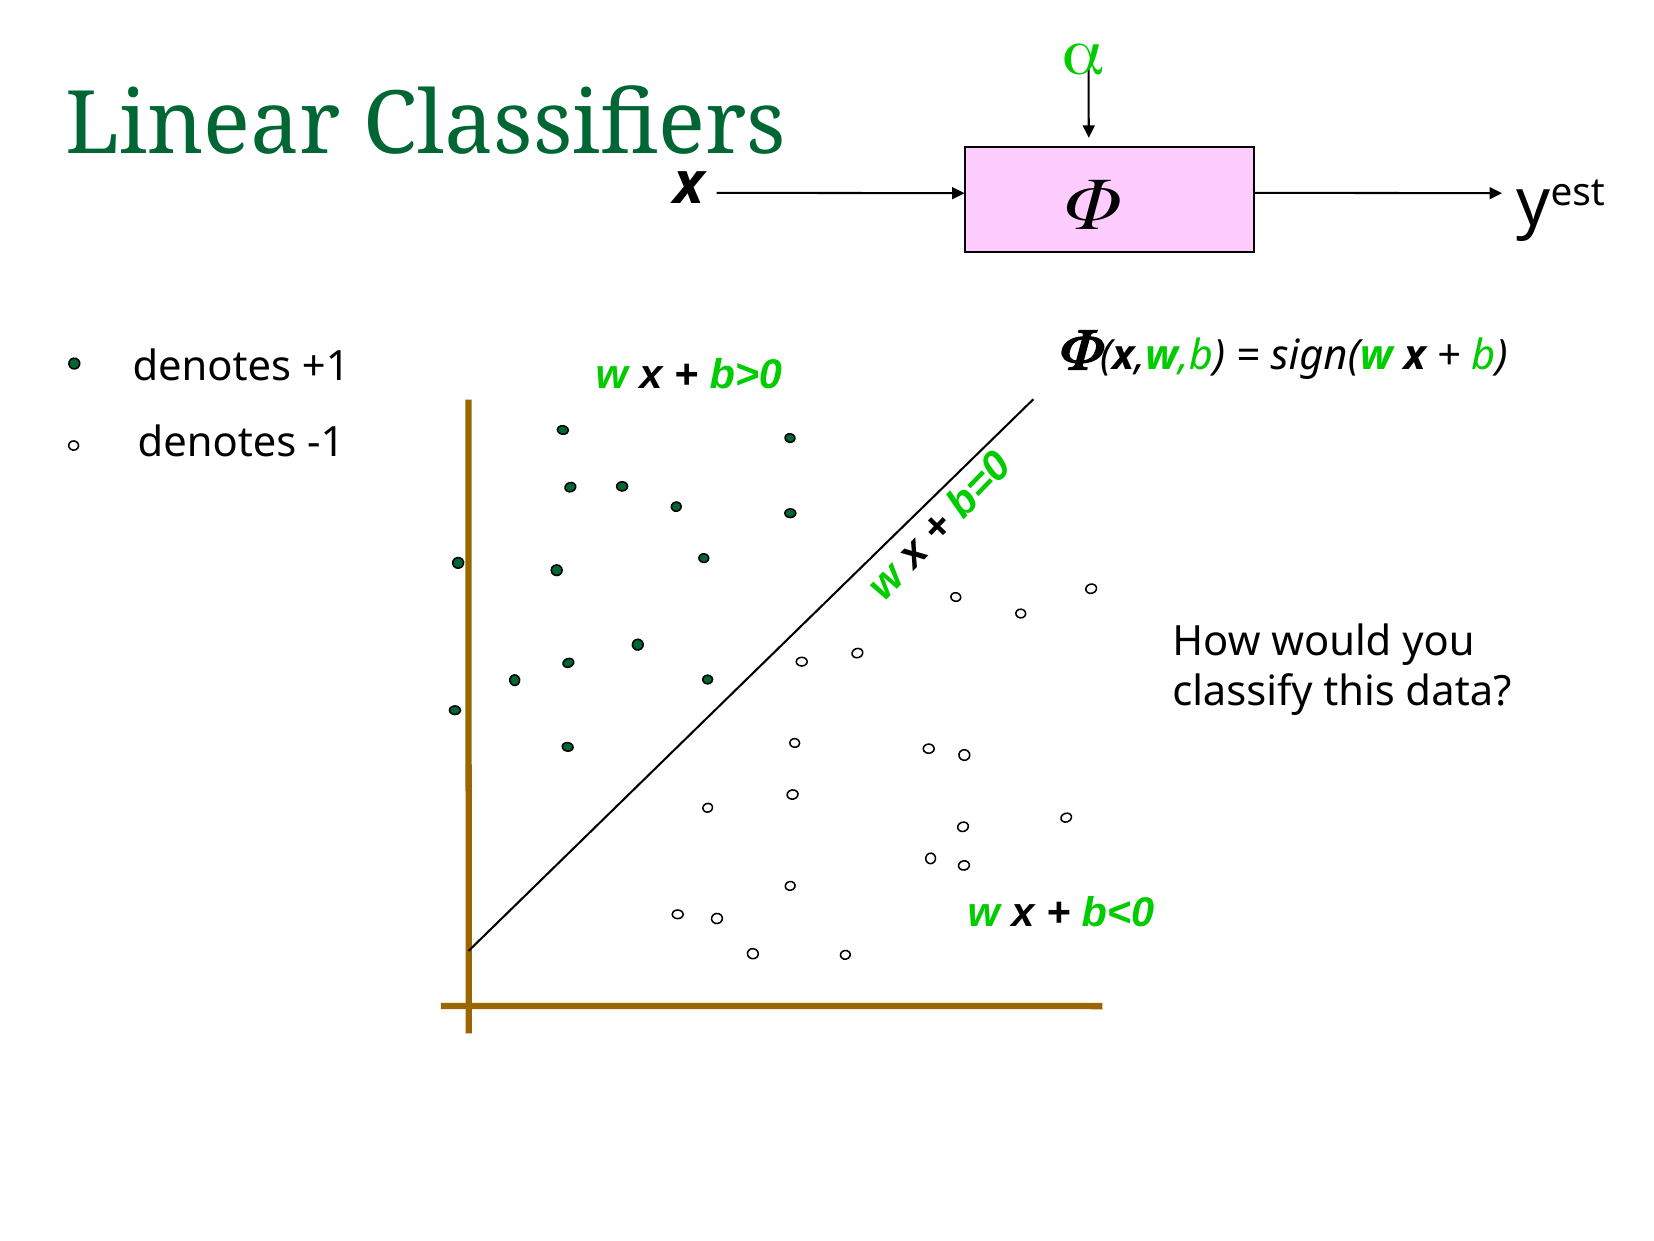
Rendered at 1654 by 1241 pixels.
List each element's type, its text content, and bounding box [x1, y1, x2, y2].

text_box [958, 860, 970, 871]
text_box [787, 789, 799, 800]
text_box [449, 705, 461, 715]
text_box [551, 564, 563, 576]
text_box [68, 440, 79, 451]
text_box F(x,w,b) = sign(w x + b) [992, 303, 1571, 389]
text_box [923, 744, 935, 754]
text_box [68, 358, 80, 369]
text_box [557, 425, 569, 435]
text_box [785, 433, 795, 443]
text_box [702, 675, 713, 684]
text_box w x + b<0 [840, 881, 1282, 937]
text_box [852, 648, 863, 658]
text_box [632, 639, 644, 651]
text_box yest [1501, 151, 1654, 247]
text_box [789, 738, 800, 748]
text_box [565, 482, 576, 492]
text_box [840, 950, 851, 960]
text_box [616, 481, 628, 491]
text_box [747, 948, 759, 959]
text_box [672, 909, 684, 919]
text_box [950, 592, 961, 602]
text_box [702, 803, 713, 813]
text_box [562, 742, 574, 752]
text_box [1085, 584, 1097, 594]
text_box [925, 853, 936, 864]
text_box Linear Classifiers [27, 55, 869, 180]
text_box How would you classify this data? [1157, 606, 1558, 722]
text_box [698, 553, 709, 563]
text_box denotes +1 denotes -1 [68, 330, 414, 473]
text_box [509, 674, 520, 686]
text_box [671, 502, 682, 512]
text_box [957, 822, 969, 832]
text_box  [1047, 0, 1117, 96]
text_box [785, 881, 796, 891]
text_box [958, 749, 970, 761]
text_box F [964, 146, 1254, 253]
text_box [711, 913, 723, 924]
text_box [784, 508, 796, 518]
text_box [563, 658, 574, 668]
text_box [1015, 609, 1026, 618]
text_box [1061, 813, 1072, 823]
text_box w x + b=0 [764, 345, 1111, 702]
text_box [452, 557, 464, 569]
text_box x [633, 137, 745, 224]
text_box w x + b>0 [468, 344, 910, 400]
